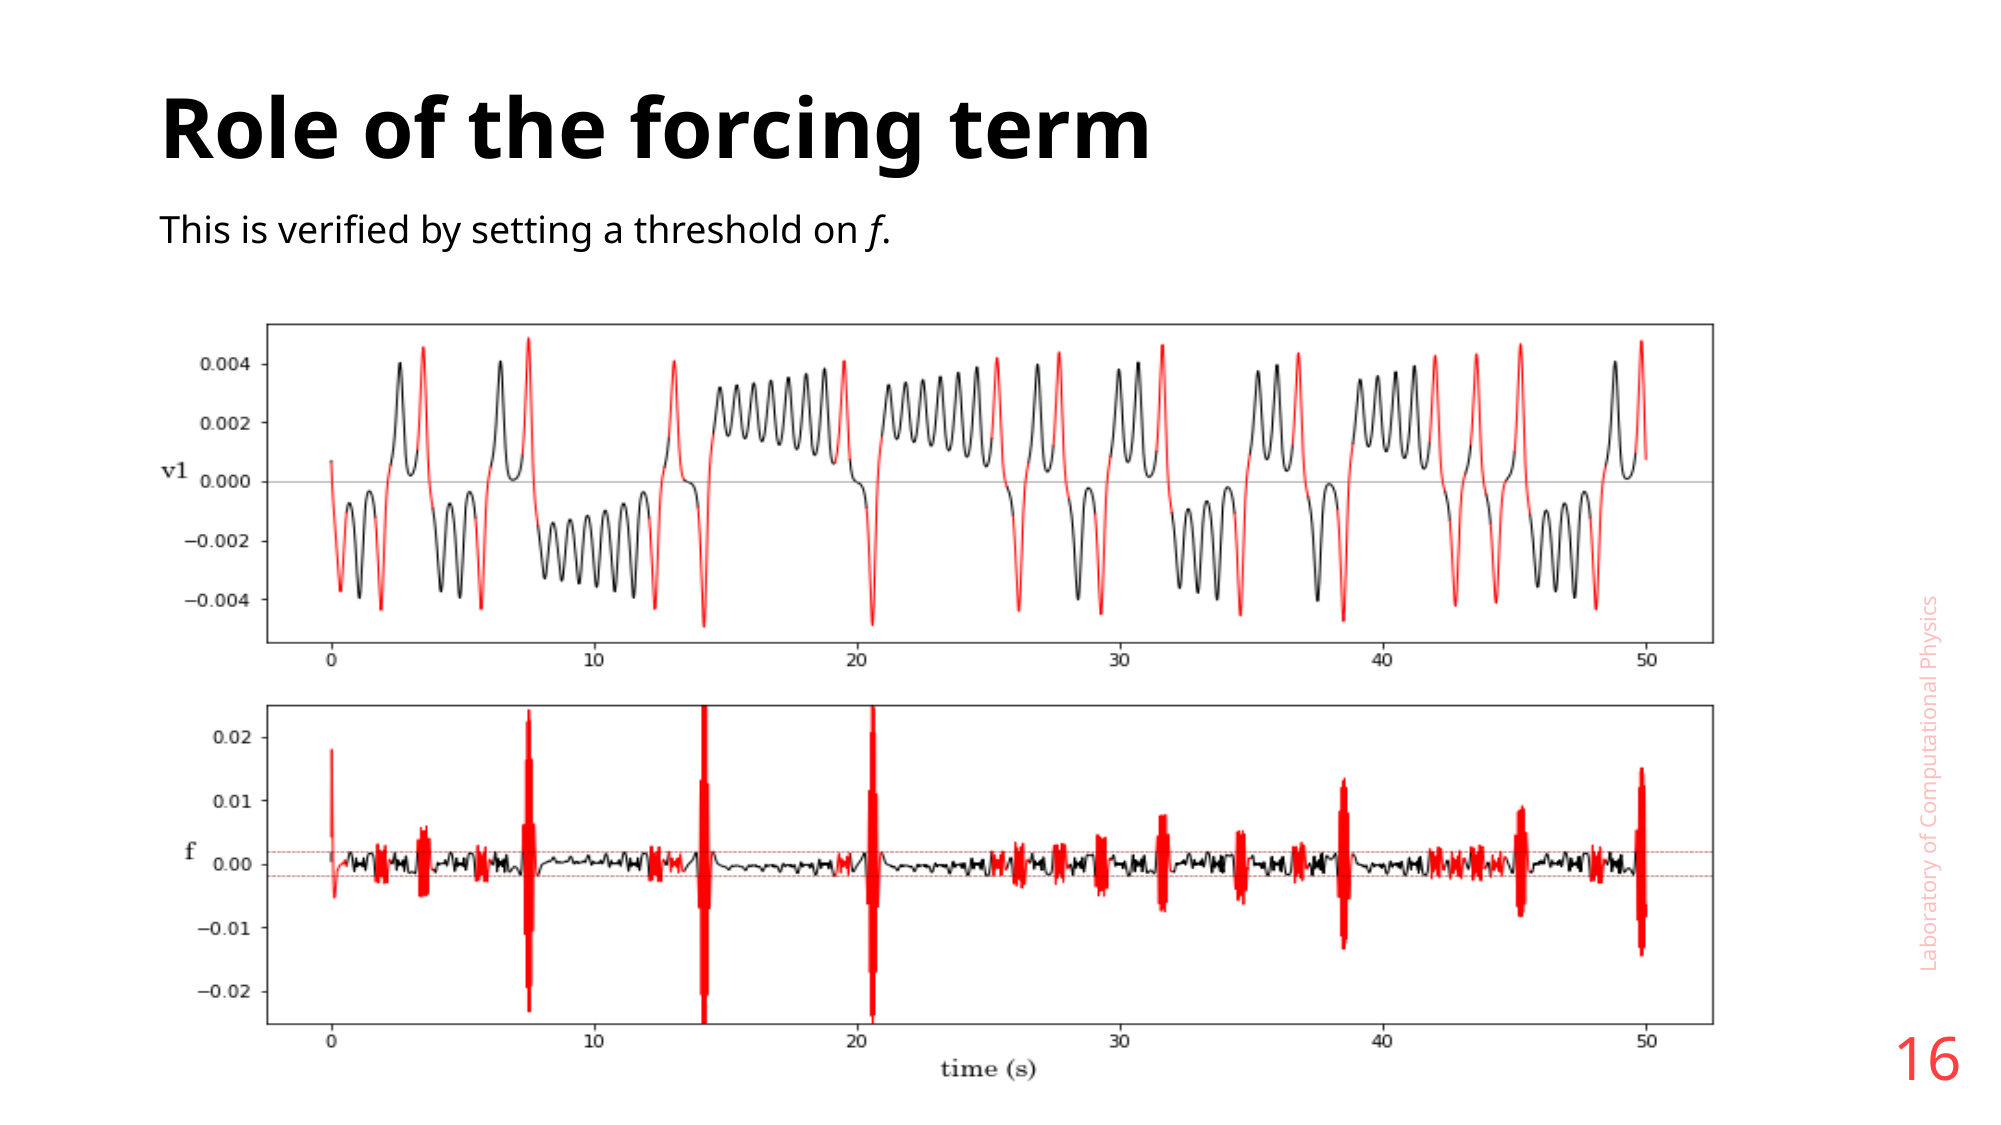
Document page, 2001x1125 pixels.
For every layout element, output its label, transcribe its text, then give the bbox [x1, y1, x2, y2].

picture [128, 311, 1744, 1096]
slide_number 16 [1852, 1012, 2000, 1110]
footer Laboratory of Computational Physics [1897, 400, 1958, 988]
text_box This is verified by setting a threshold on f. [144, 198, 1735, 260]
title Role of the forcing term [144, 36, 1735, 185]
